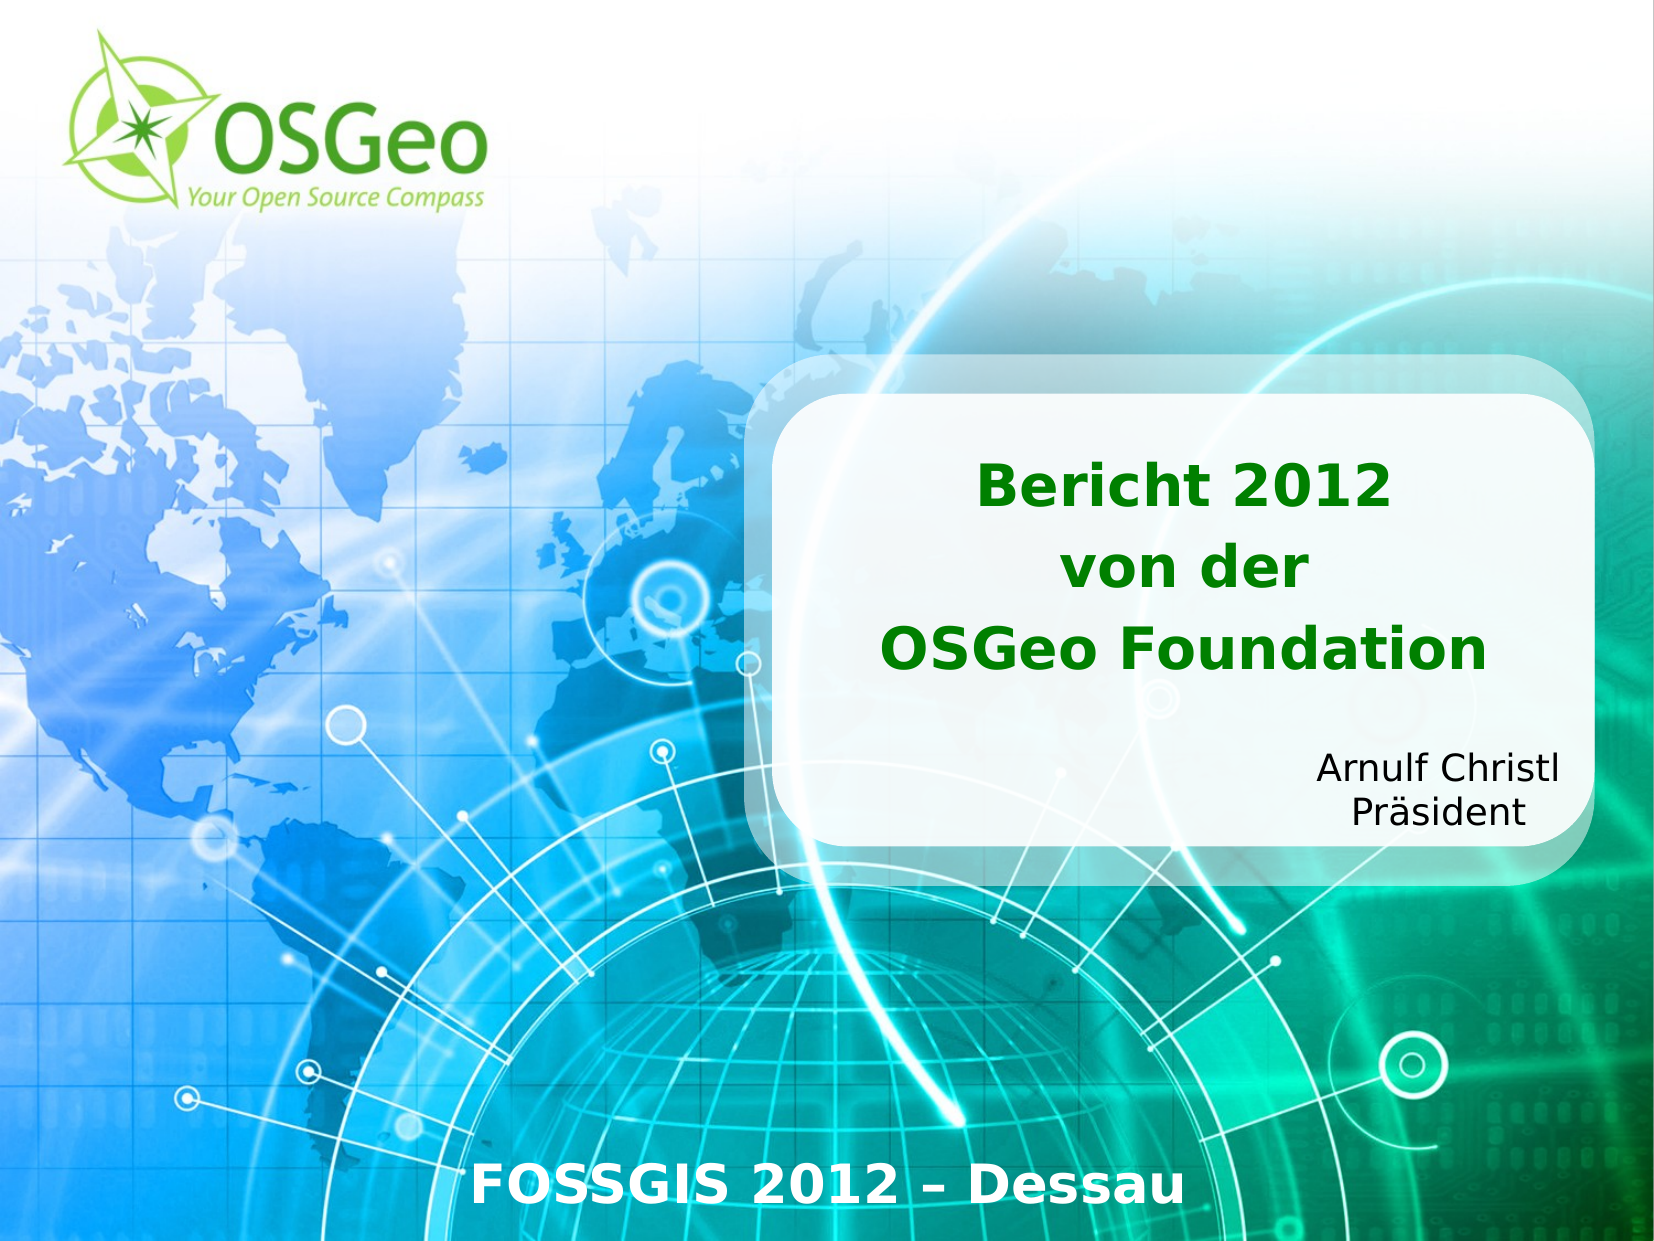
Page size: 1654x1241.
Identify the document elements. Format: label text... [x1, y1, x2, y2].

picture [0, 0, 1654, 1241]
title Bericht 2012 von der OSGeo Foundation [789, 431, 1580, 781]
picture [320, 1224, 326, 1241]
text_box Arnulf Christl Präsident [1255, 739, 1623, 869]
text_box FOSSGIS 2012 – Dessau [17, 1145, 1640, 1224]
